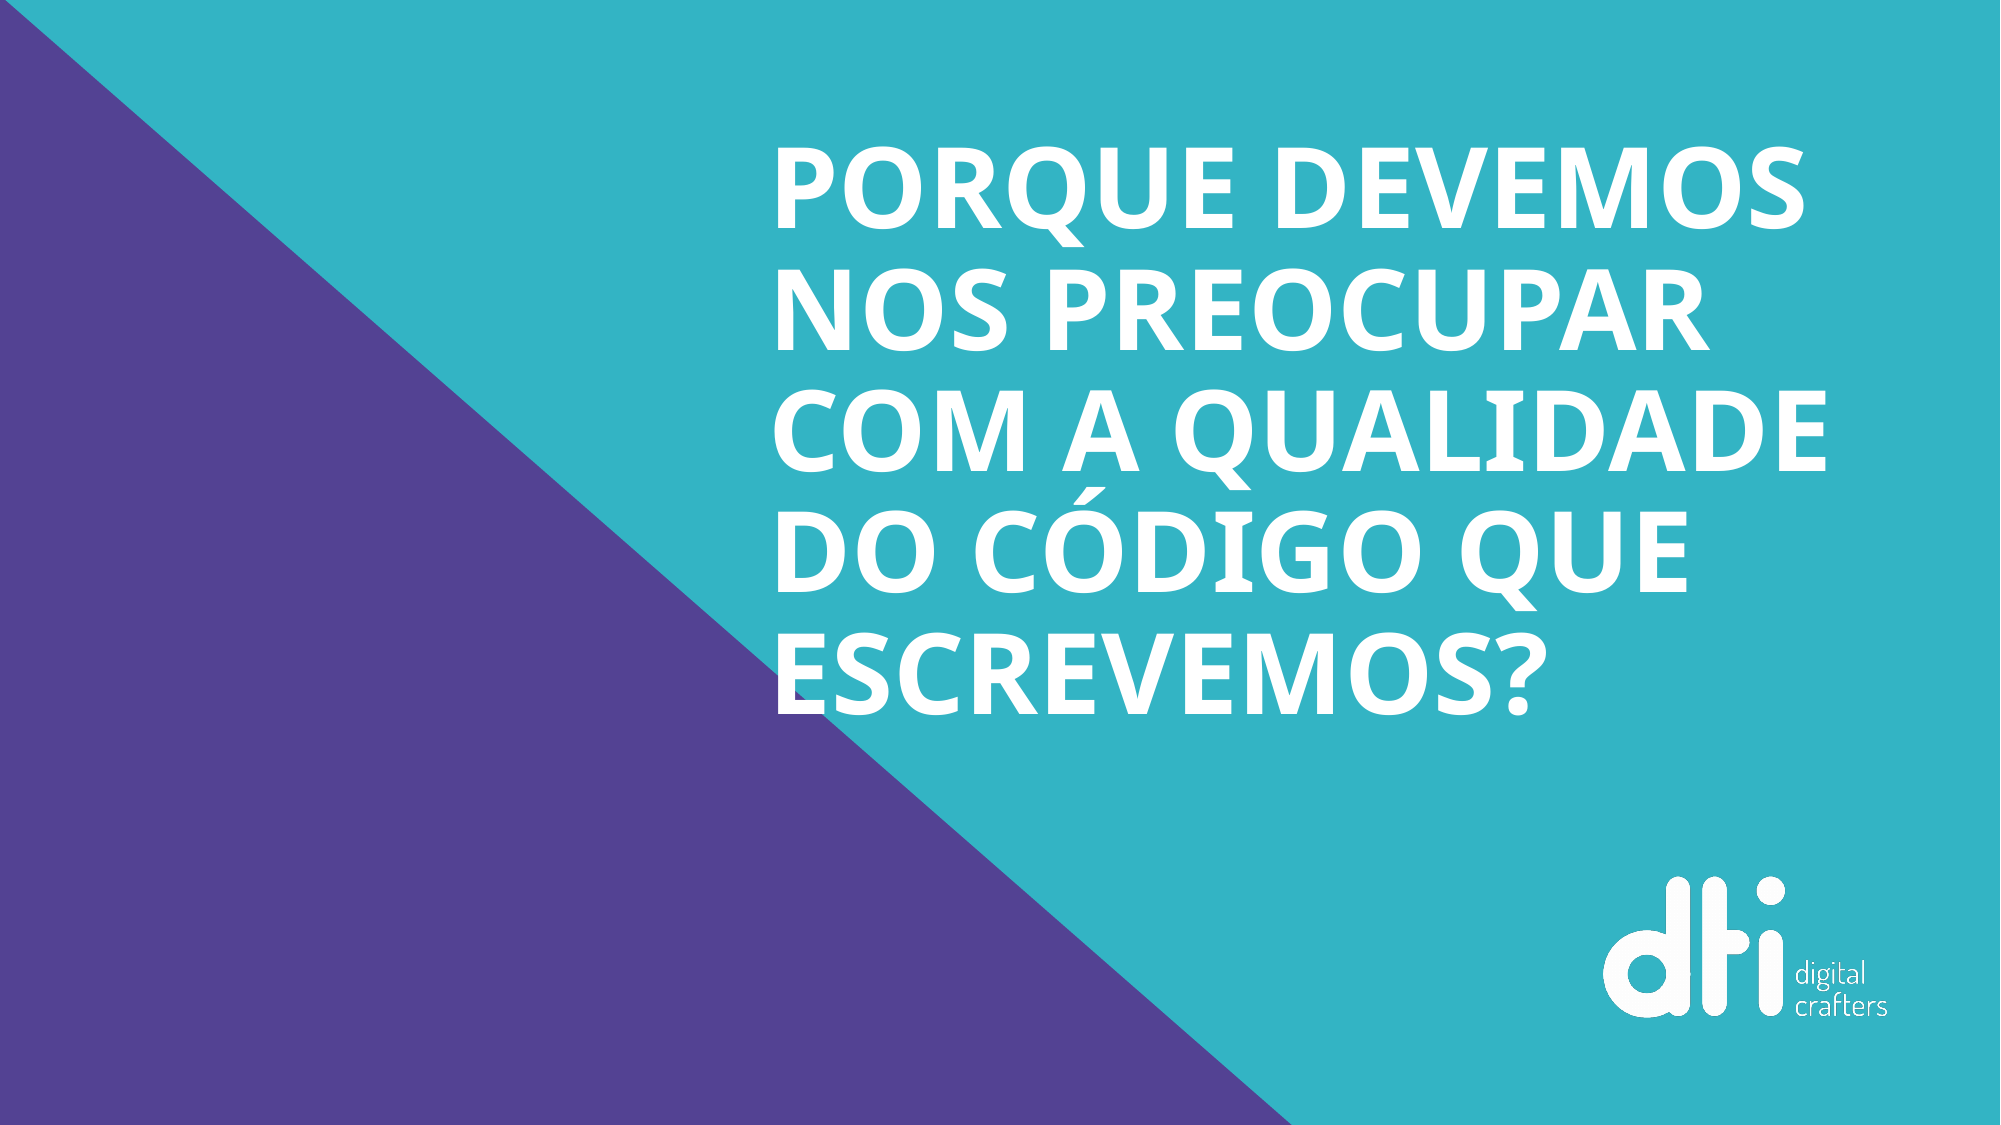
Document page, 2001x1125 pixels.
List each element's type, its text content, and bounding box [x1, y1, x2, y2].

text_box Porque devemos nos preocupar com a qualidade do código que escrevemos? [753, 123, 1856, 782]
picture [1603, 876, 1887, 1018]
text_box [5, 0, 2000, 1125]
